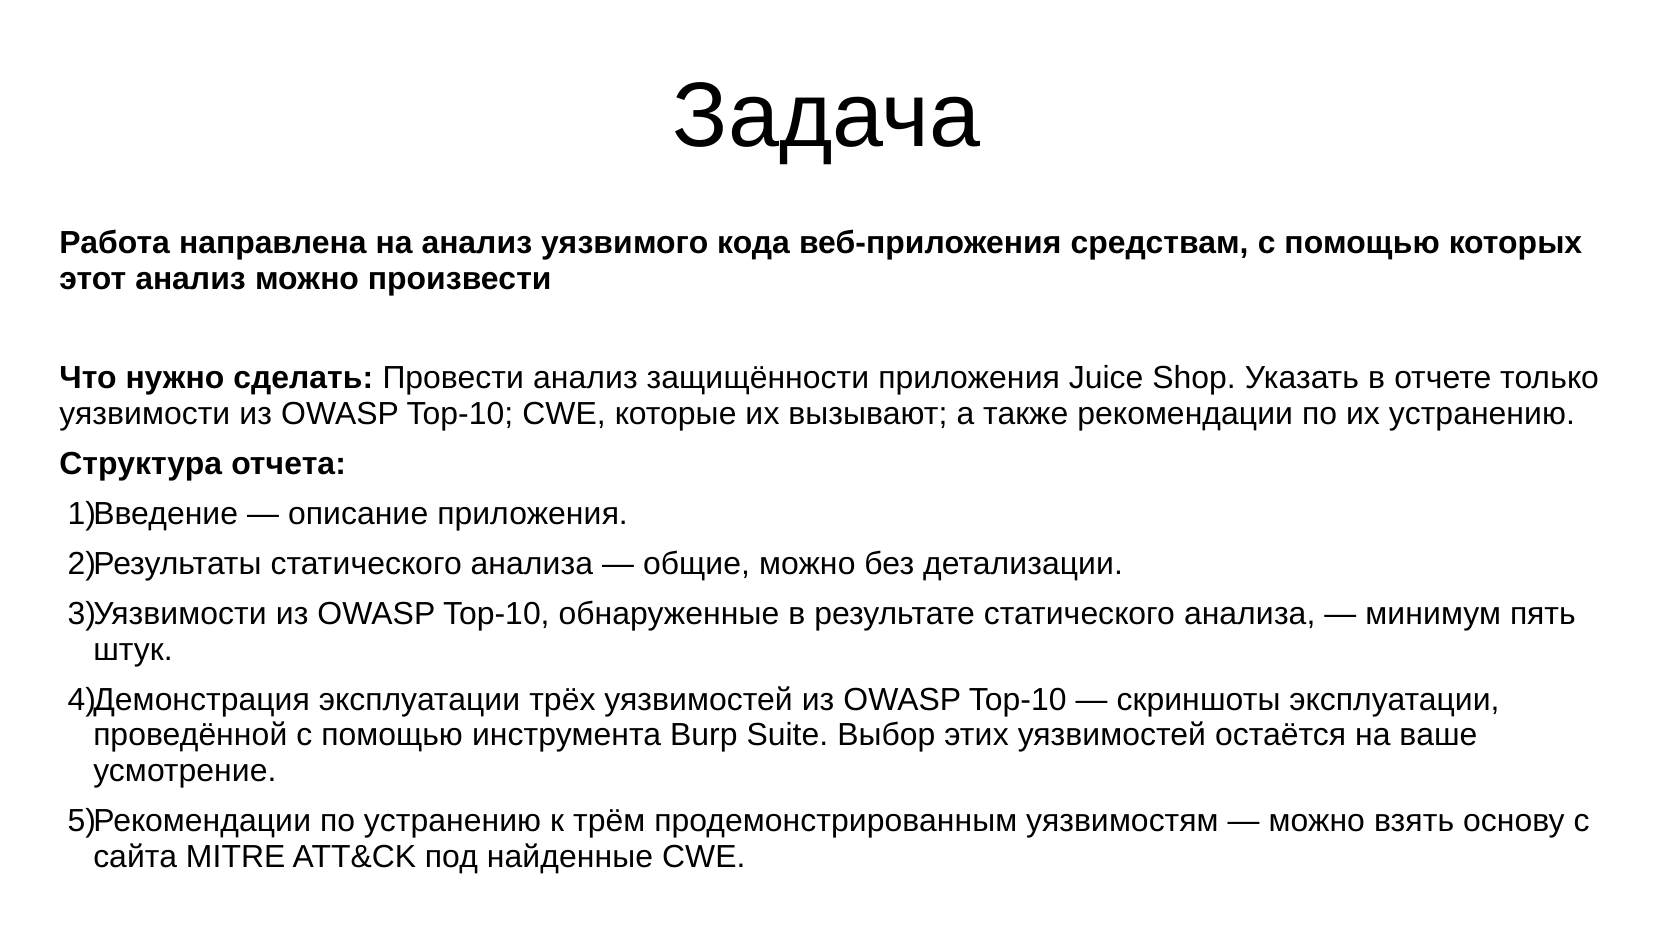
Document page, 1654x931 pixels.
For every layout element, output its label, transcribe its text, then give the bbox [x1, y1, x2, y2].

title Задача [82, 37, 1571, 193]
list Работа направлена на анализ уязвимого кода веб-приложения средствам, с помощью которых этот анализ можно произвести Что нужно сделать: Провести анализ защищённости приложения Juice Shop. Указать в отчете только уязвимости из OWASP Top-10; CWE, которые их вызывают; а также рекомендации по их устранению. Структура отчета: Введение — описание приложения. Результаты статического анализа — общие, можно без детализации. Уязвимости из OWASP Top-10, обнаруженные в результате статического анализа, — минимум пять штук. Демонстрация эксплуатации трёх уязвимостей из OWASP Top-10 — скриншоты эксплуатации, проведённой с помощью инструмента Burp Suite. Выбор этих уязвимостей остаётся на ваше усмотрение. Рекомендации по устранению к трём продемонстрированным уязвимостям — можно взять основу с сайта MITRE ATT&CK под найденные CWE. [59, 224, 1622, 886]
